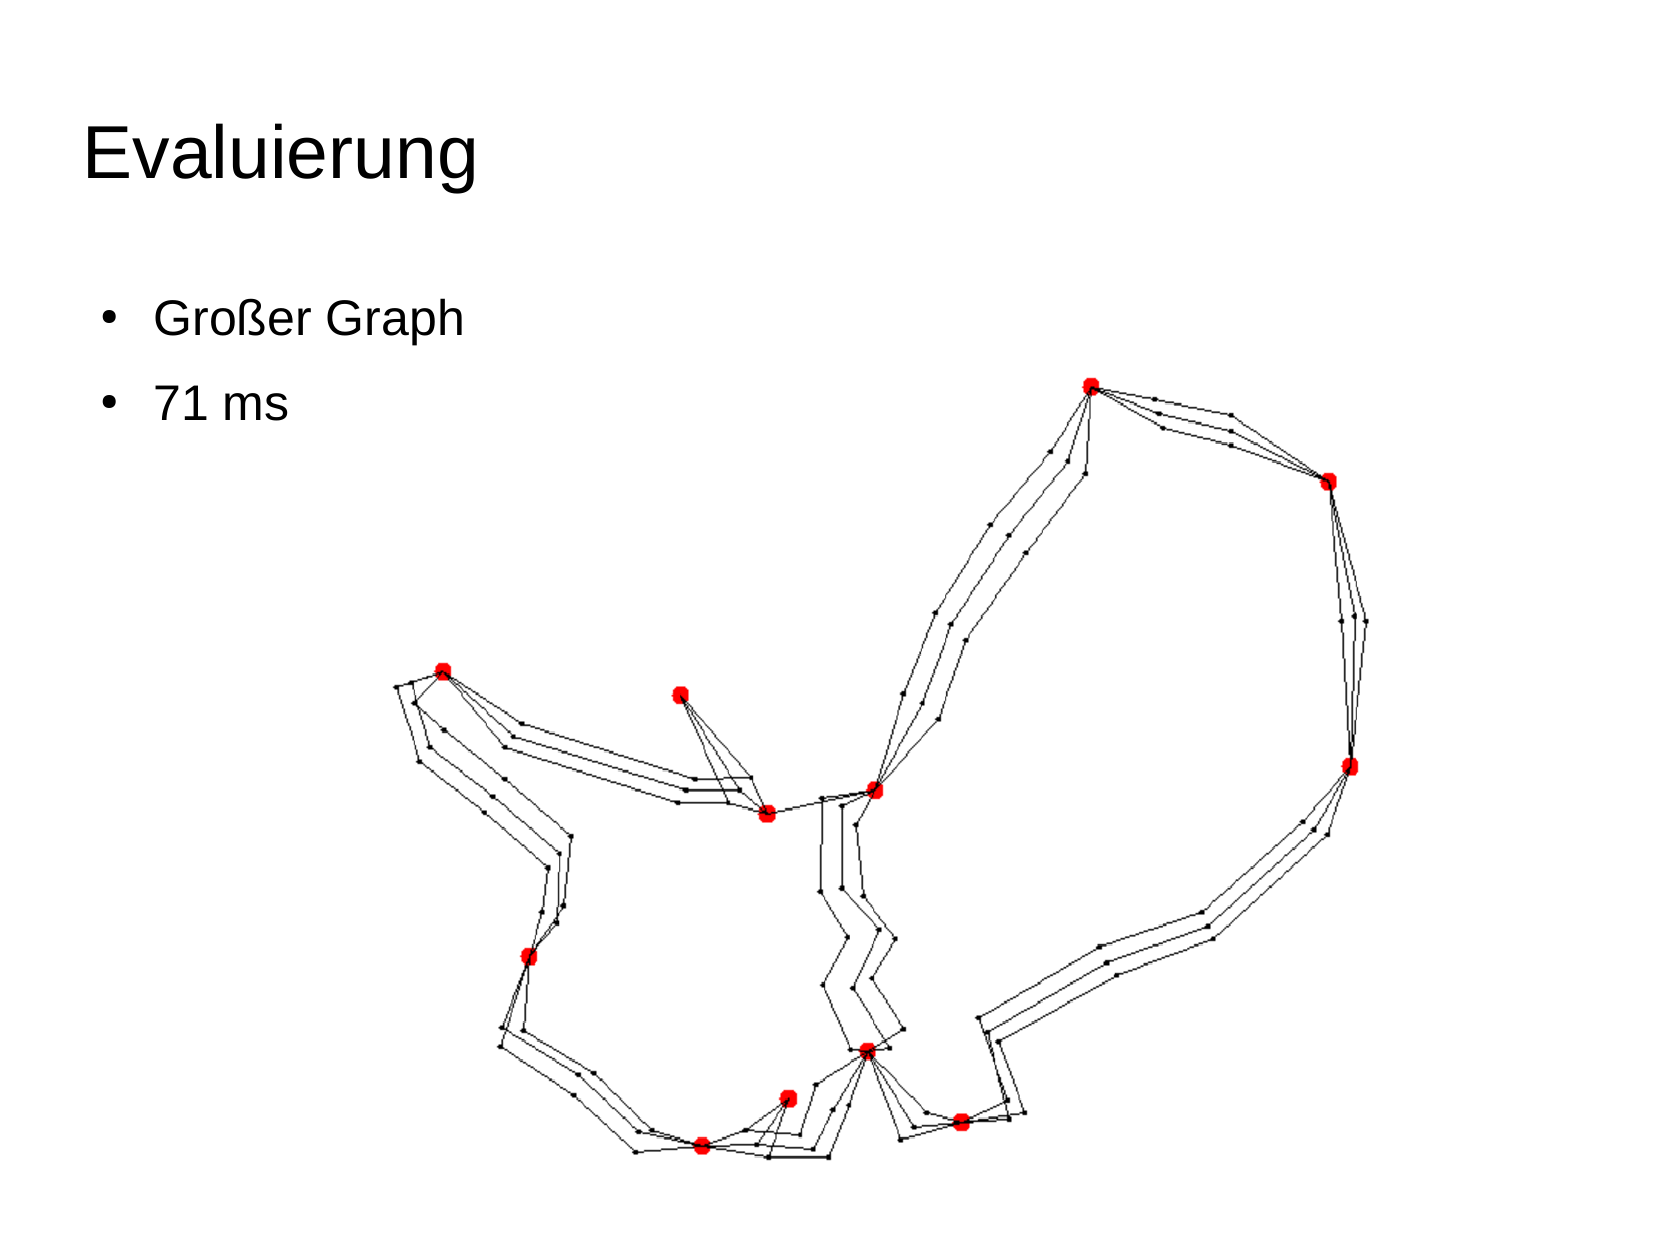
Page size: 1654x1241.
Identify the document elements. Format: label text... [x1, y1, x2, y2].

list Großer Graph 71 ms [82, 290, 1571, 1109]
title Evaluierung [82, 49, 1571, 257]
picture [342, 366, 1477, 1196]
